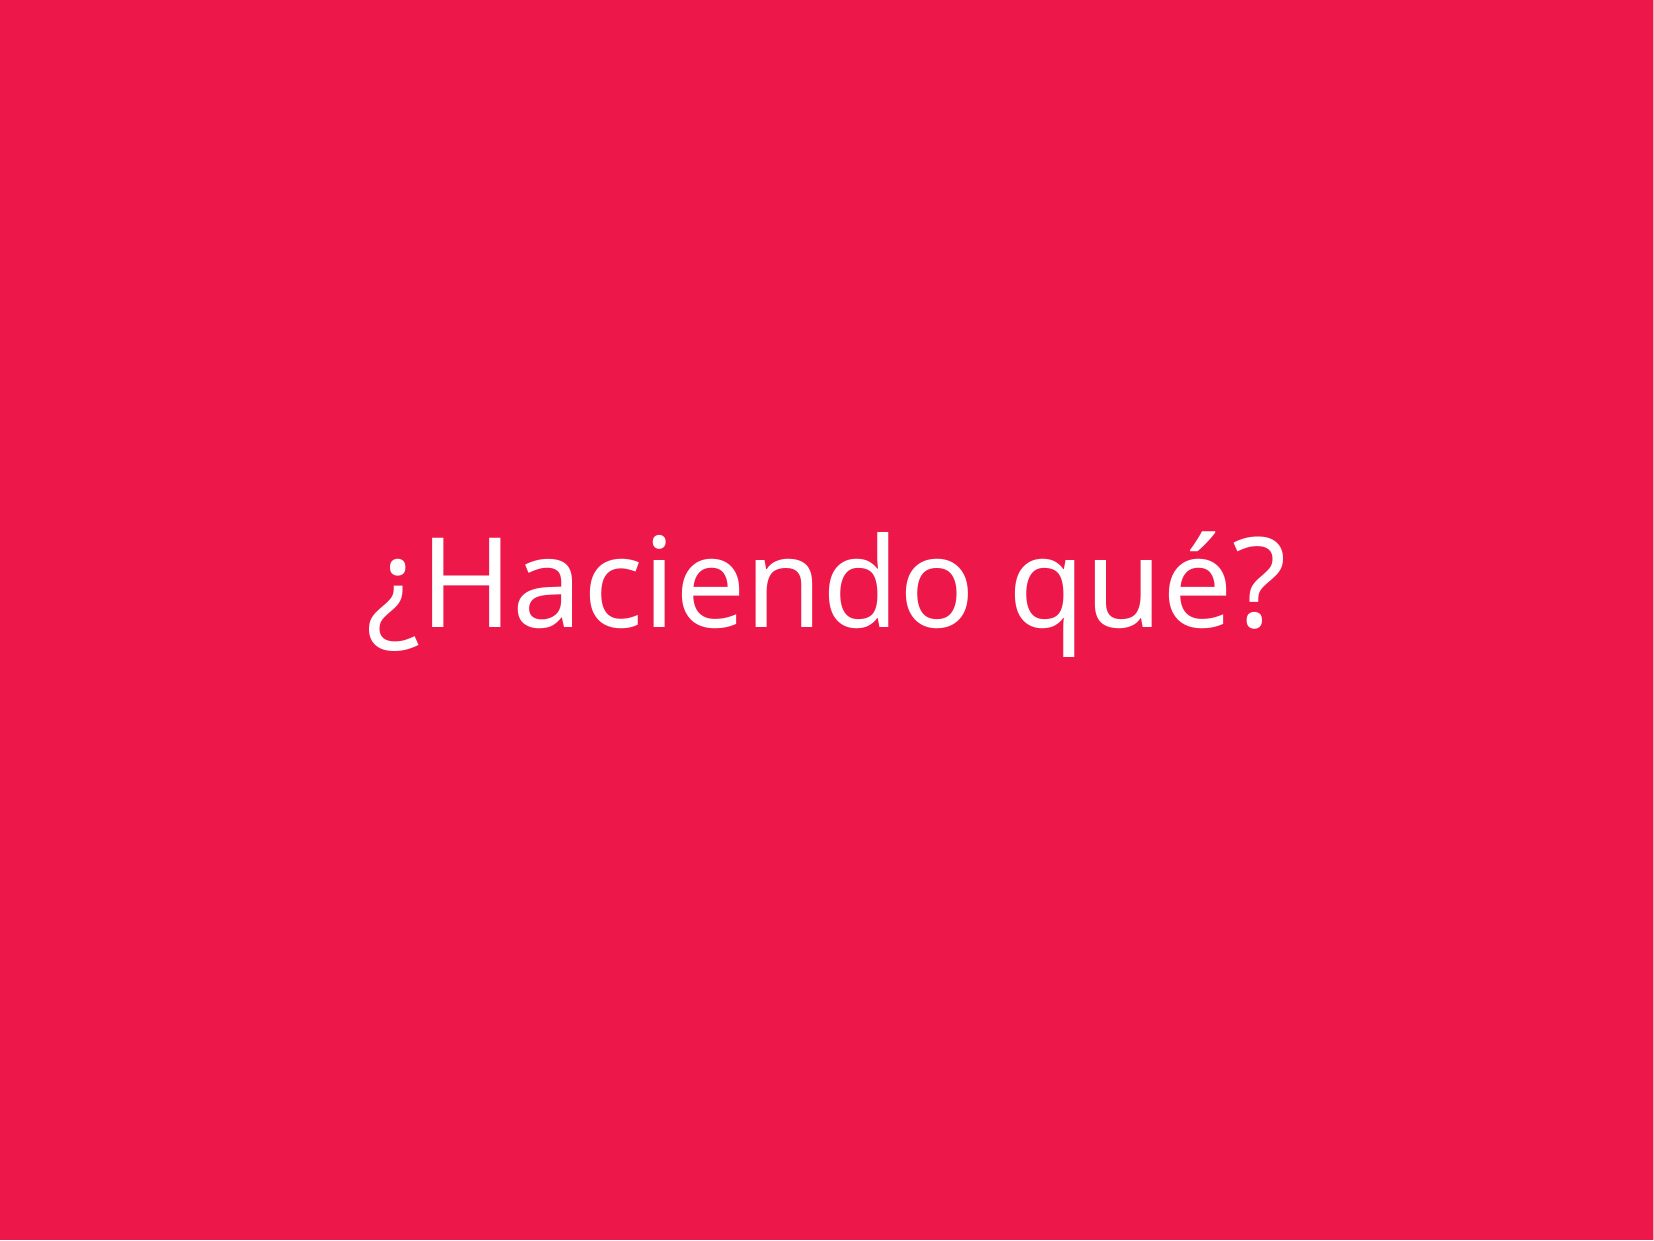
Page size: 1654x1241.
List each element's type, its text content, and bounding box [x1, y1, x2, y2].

subtitle ¿Haciendo qué? [82, 56, 1571, 1102]
